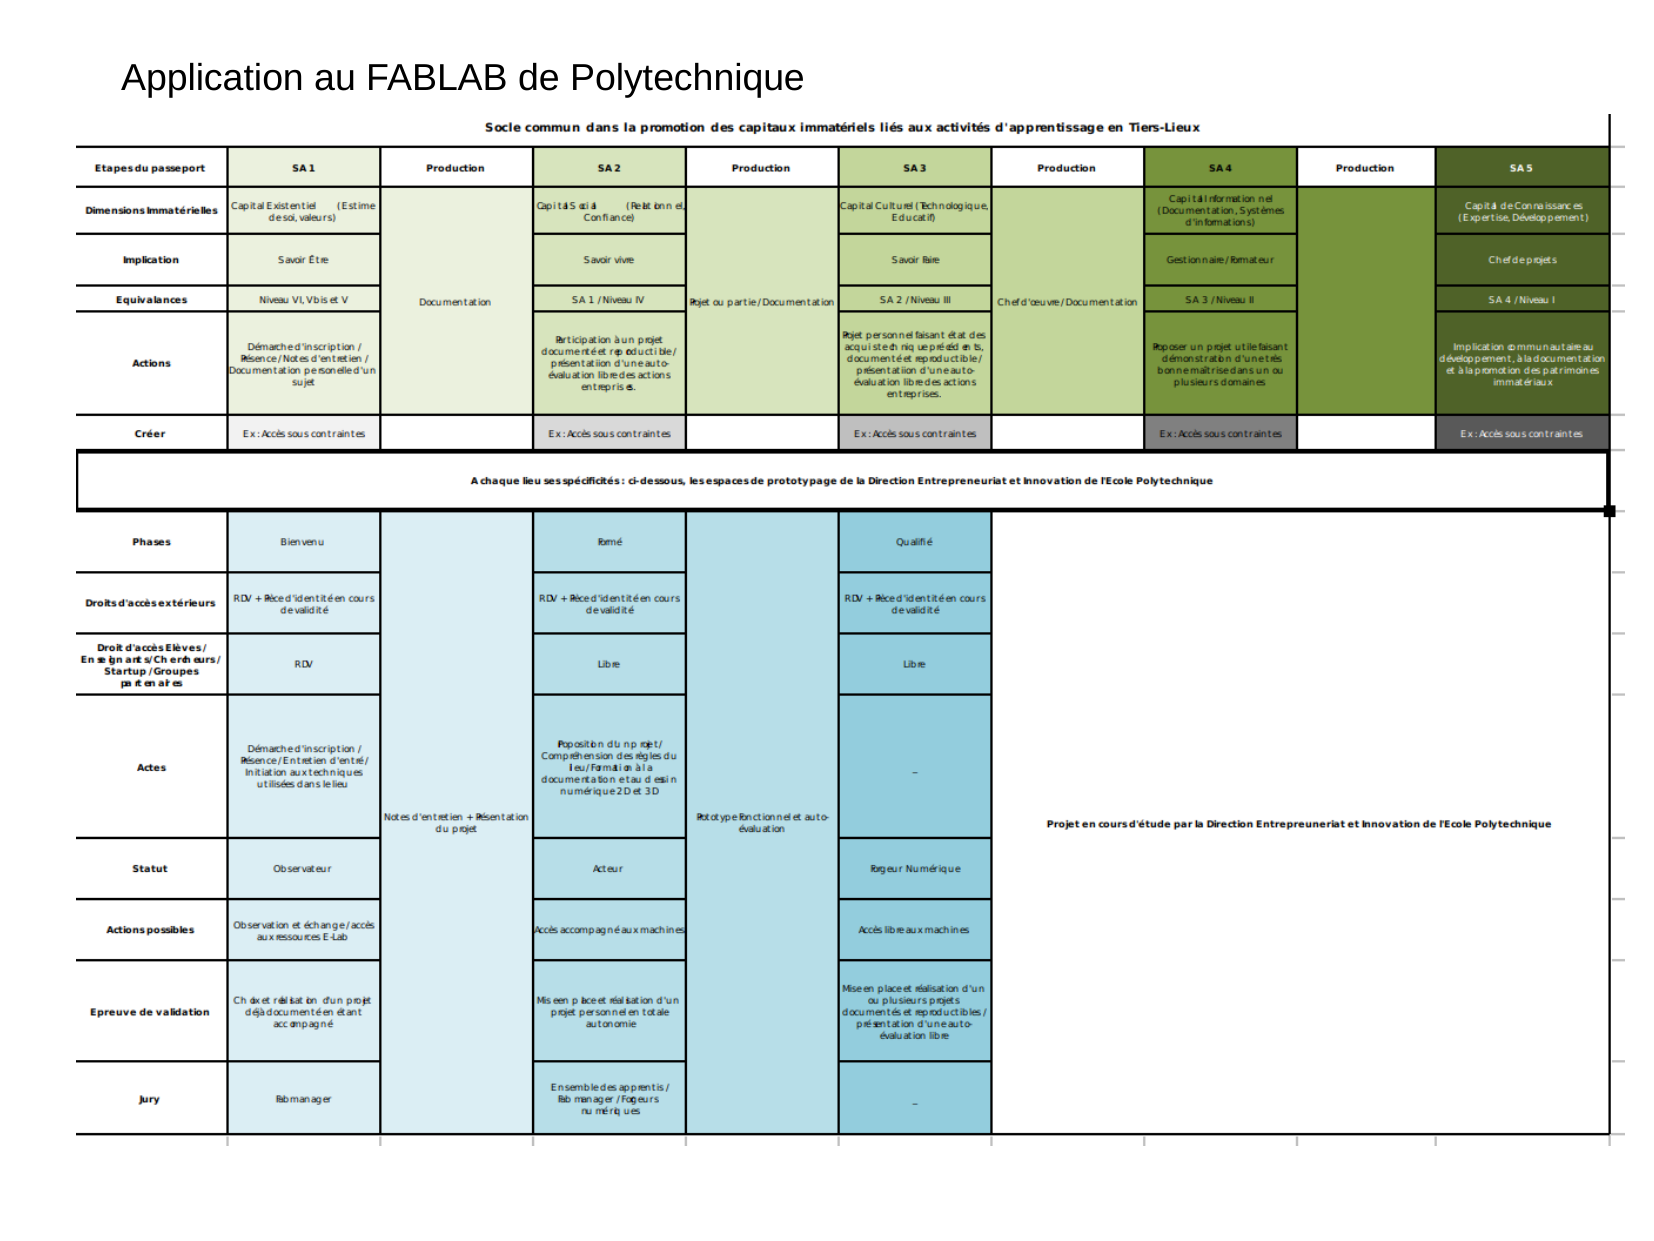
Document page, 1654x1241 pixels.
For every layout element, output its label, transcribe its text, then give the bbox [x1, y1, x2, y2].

picture [76, 114, 1625, 1146]
text_box Application au FABLAB de Polytechnique [106, 49, 1099, 149]
